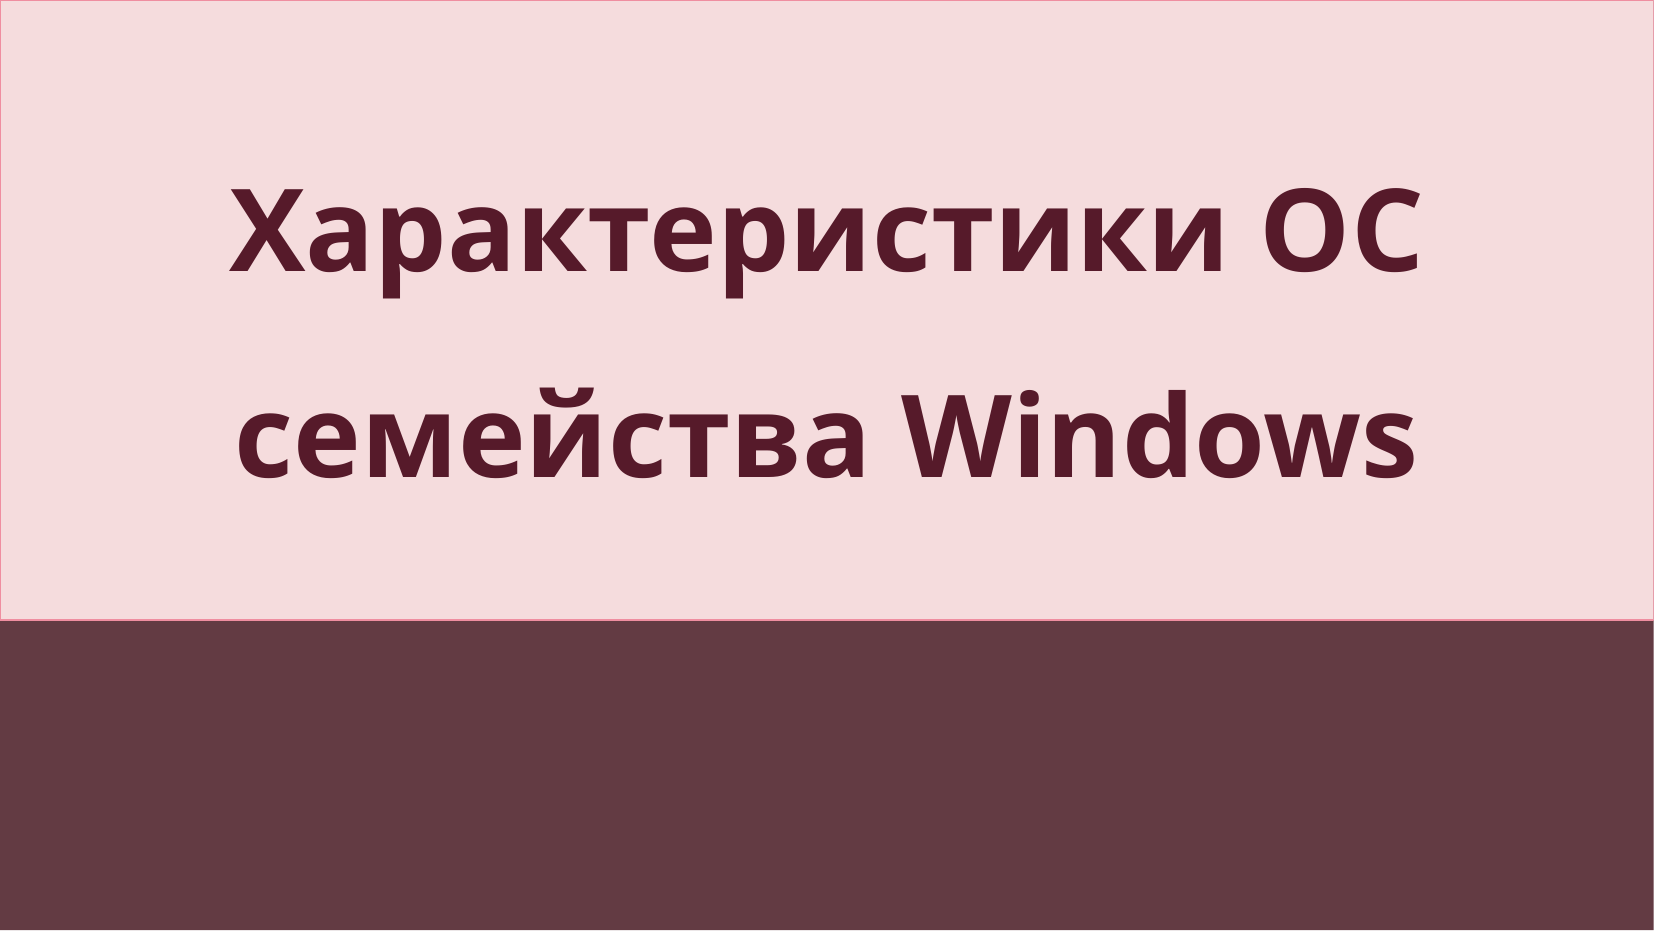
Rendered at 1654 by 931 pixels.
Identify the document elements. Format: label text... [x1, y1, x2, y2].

title Характеристики ОС семейства Windows [59, 99, 1595, 490]
